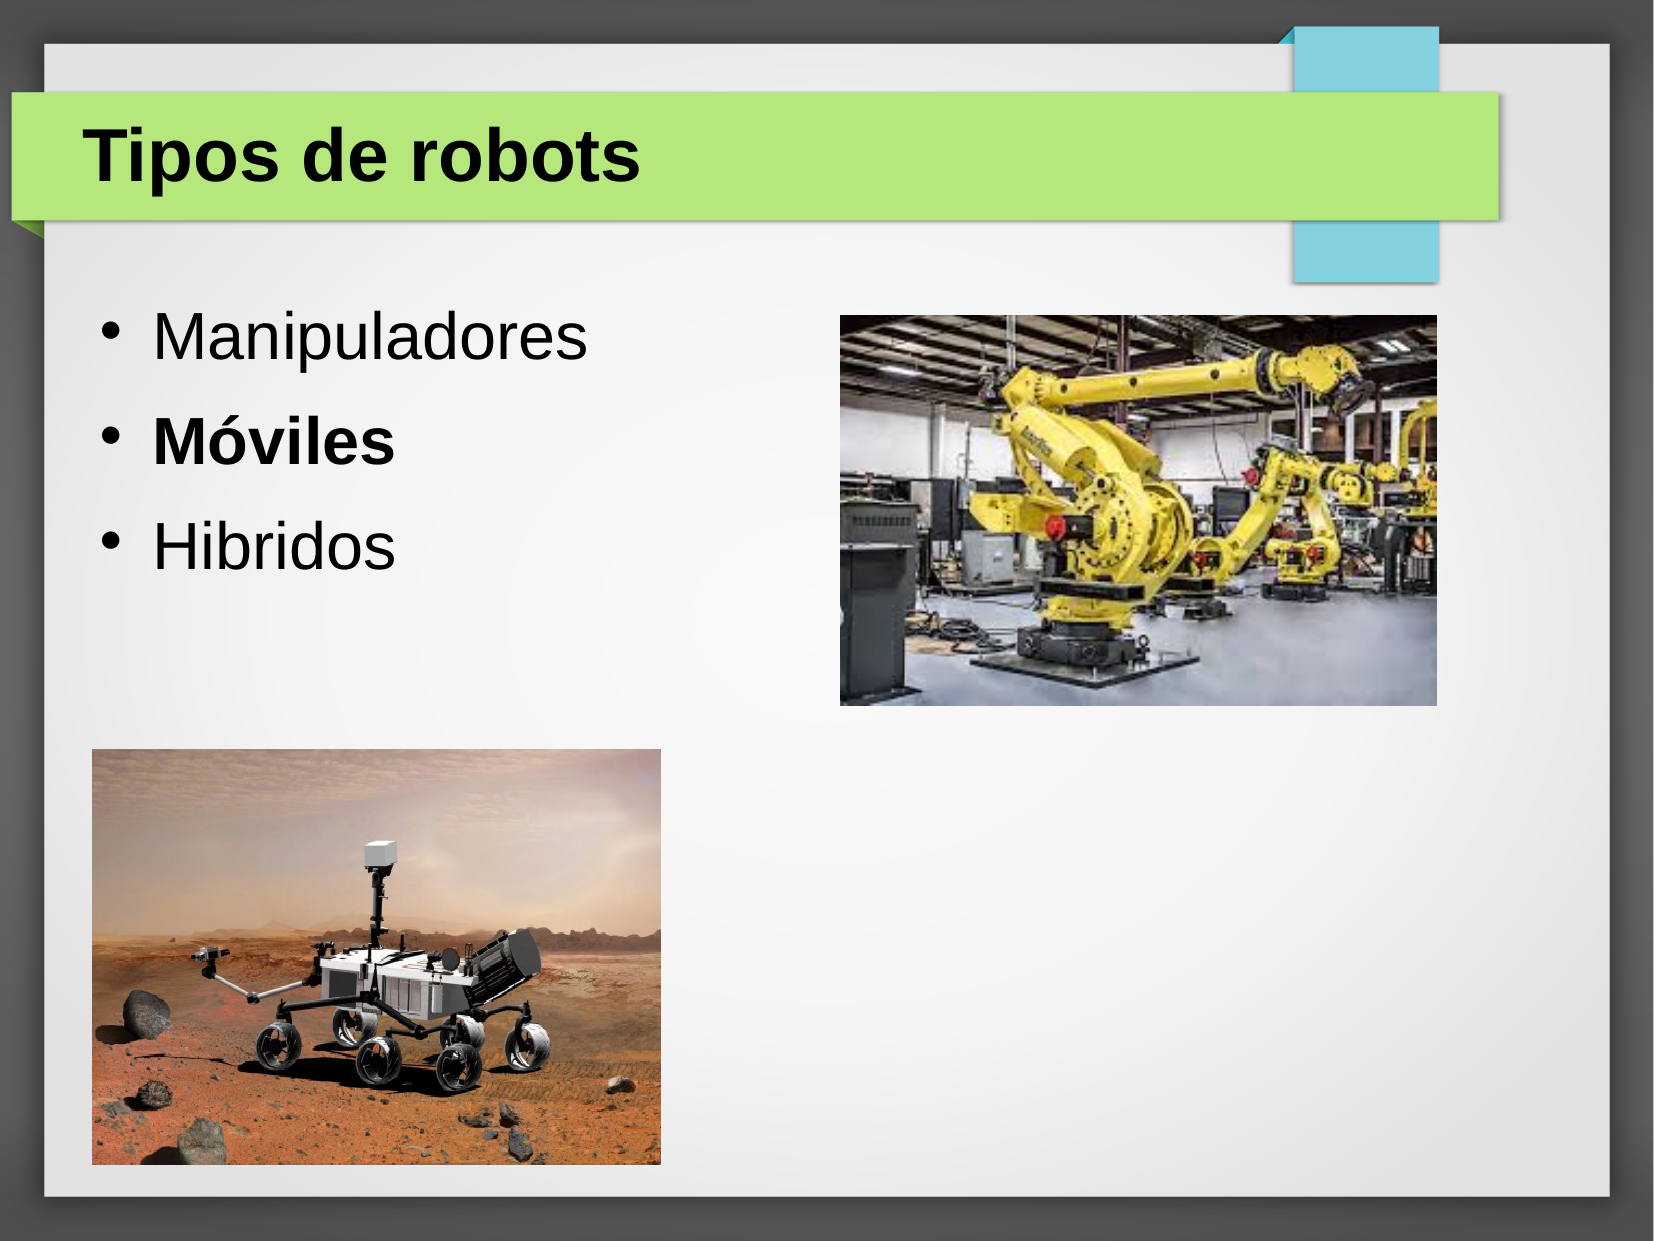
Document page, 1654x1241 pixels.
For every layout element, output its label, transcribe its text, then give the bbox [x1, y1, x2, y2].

list Manipuladores Móviles Hibridos [82, 295, 1571, 1015]
title Tipos de robots [82, 94, 1264, 213]
picture [0, 0, 1654, 1241]
